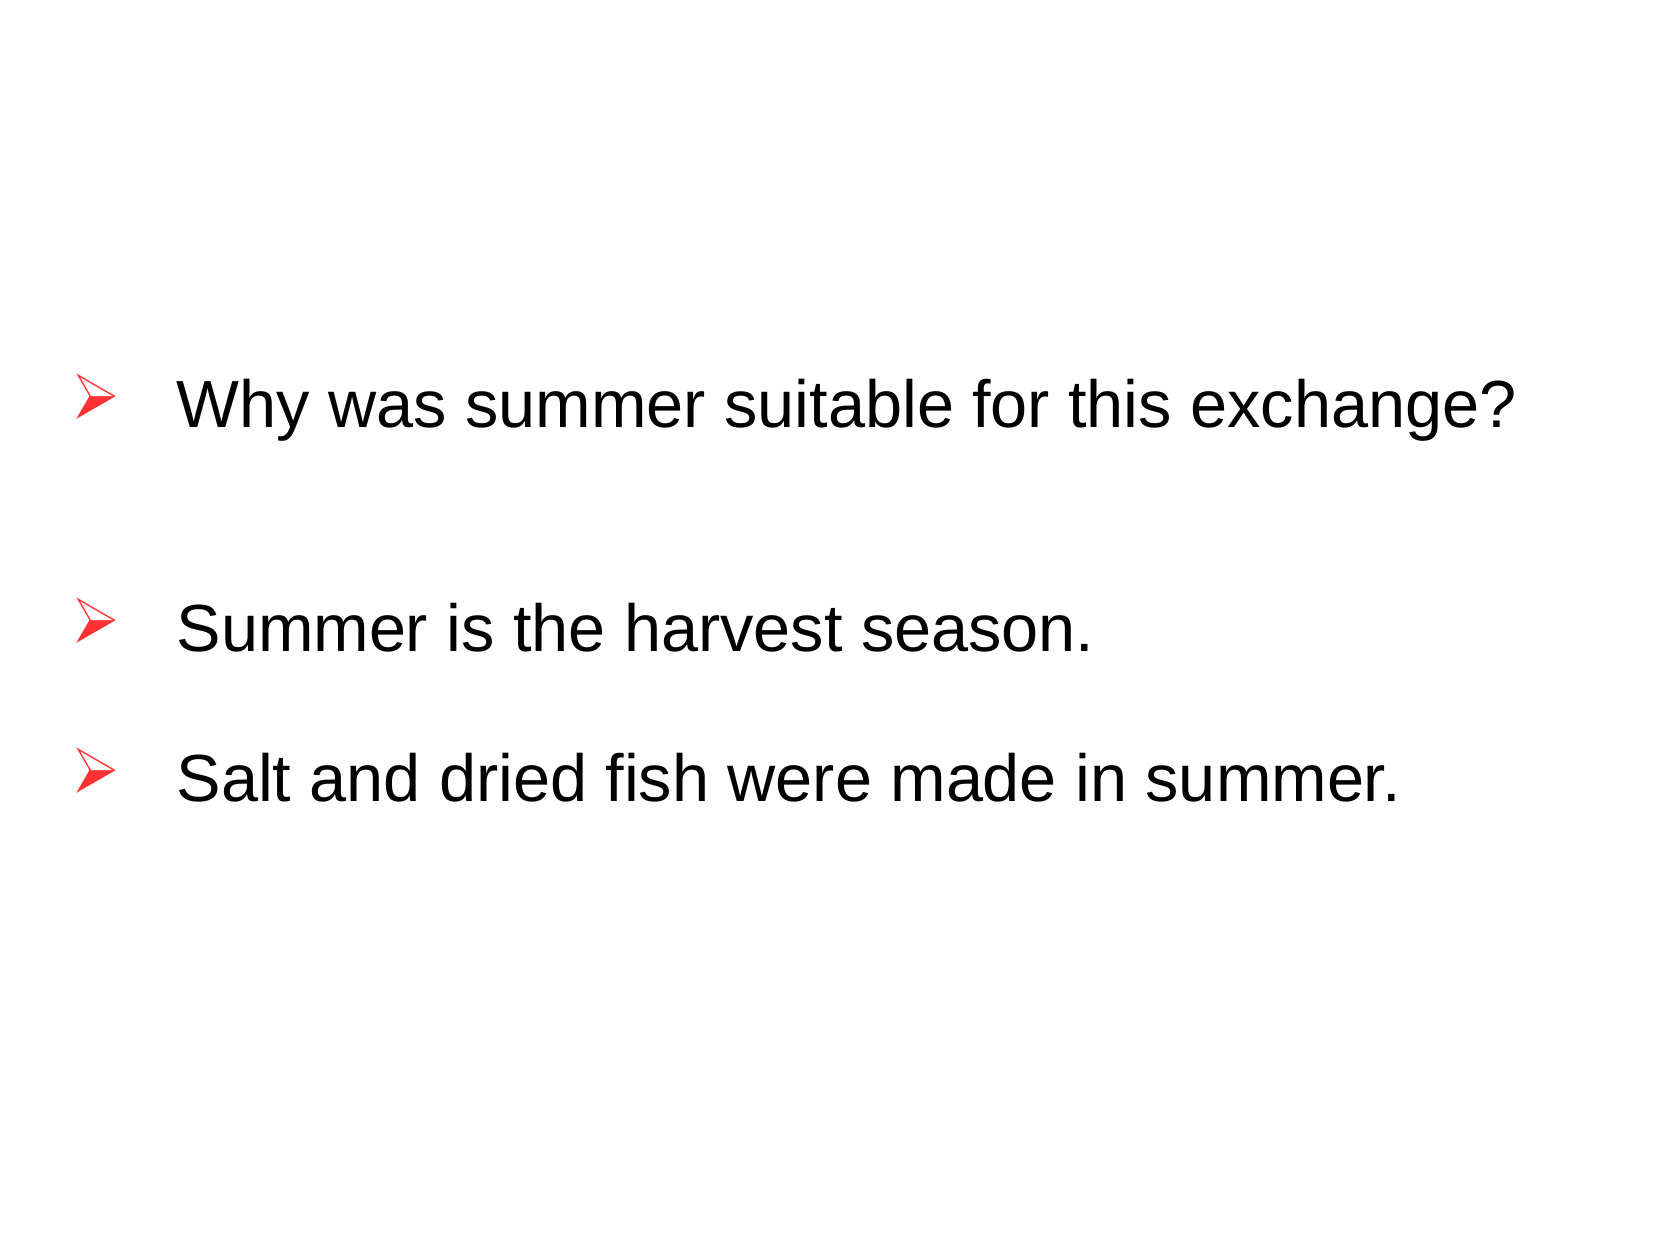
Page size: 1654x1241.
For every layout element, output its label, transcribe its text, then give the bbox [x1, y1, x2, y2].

subtitle Why was summer suitable for this exchange? Summer is the harvest season. Salt and dried fish were made in summer. [70, 87, 1560, 1170]
